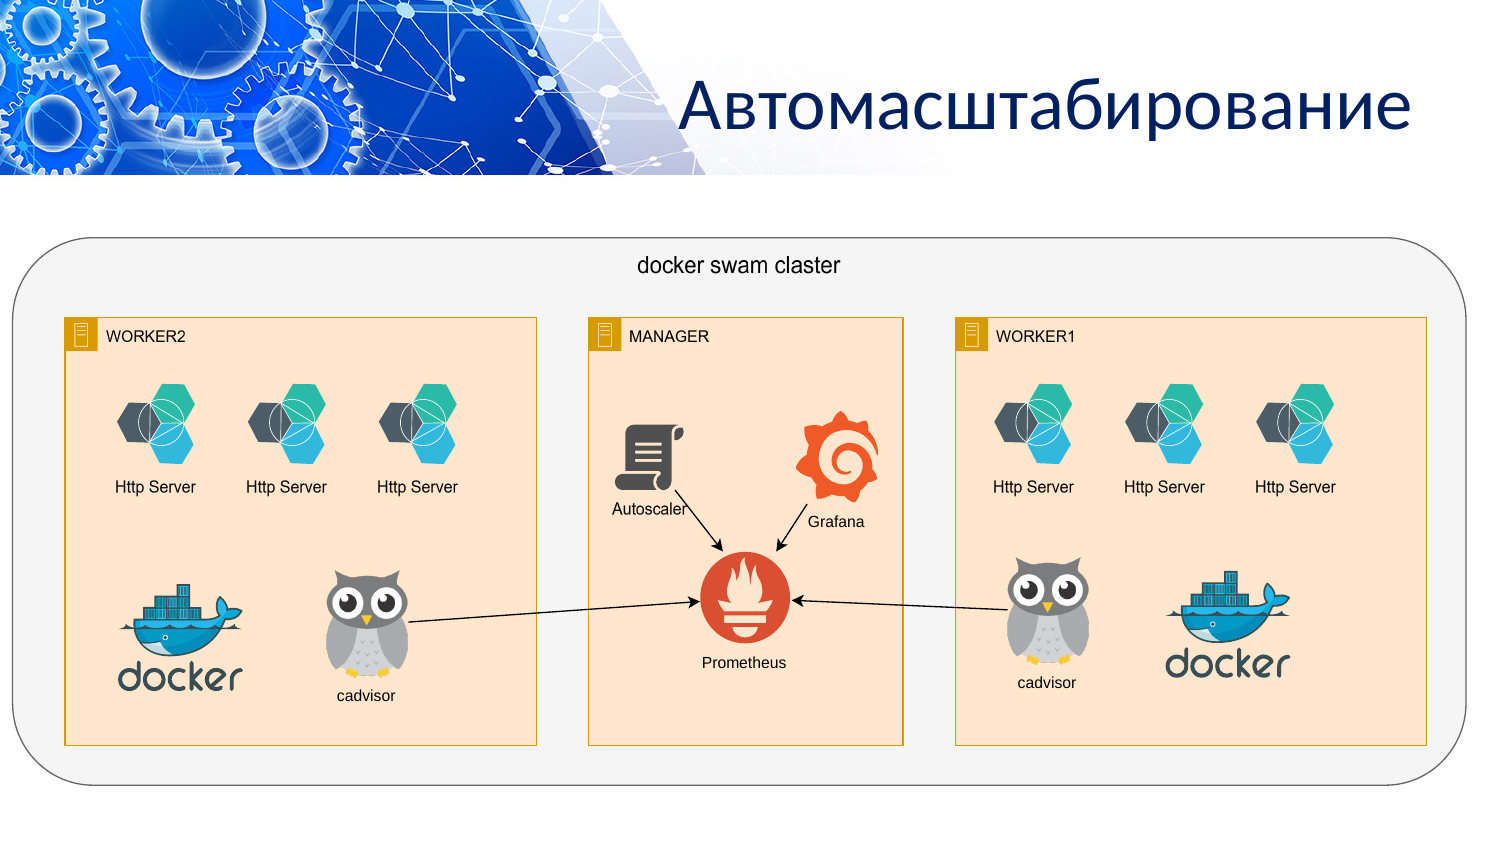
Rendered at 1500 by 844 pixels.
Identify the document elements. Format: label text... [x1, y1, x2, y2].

picture [0, 0, 1500, 844]
title Автомасштабирование [73, 36, 1429, 162]
